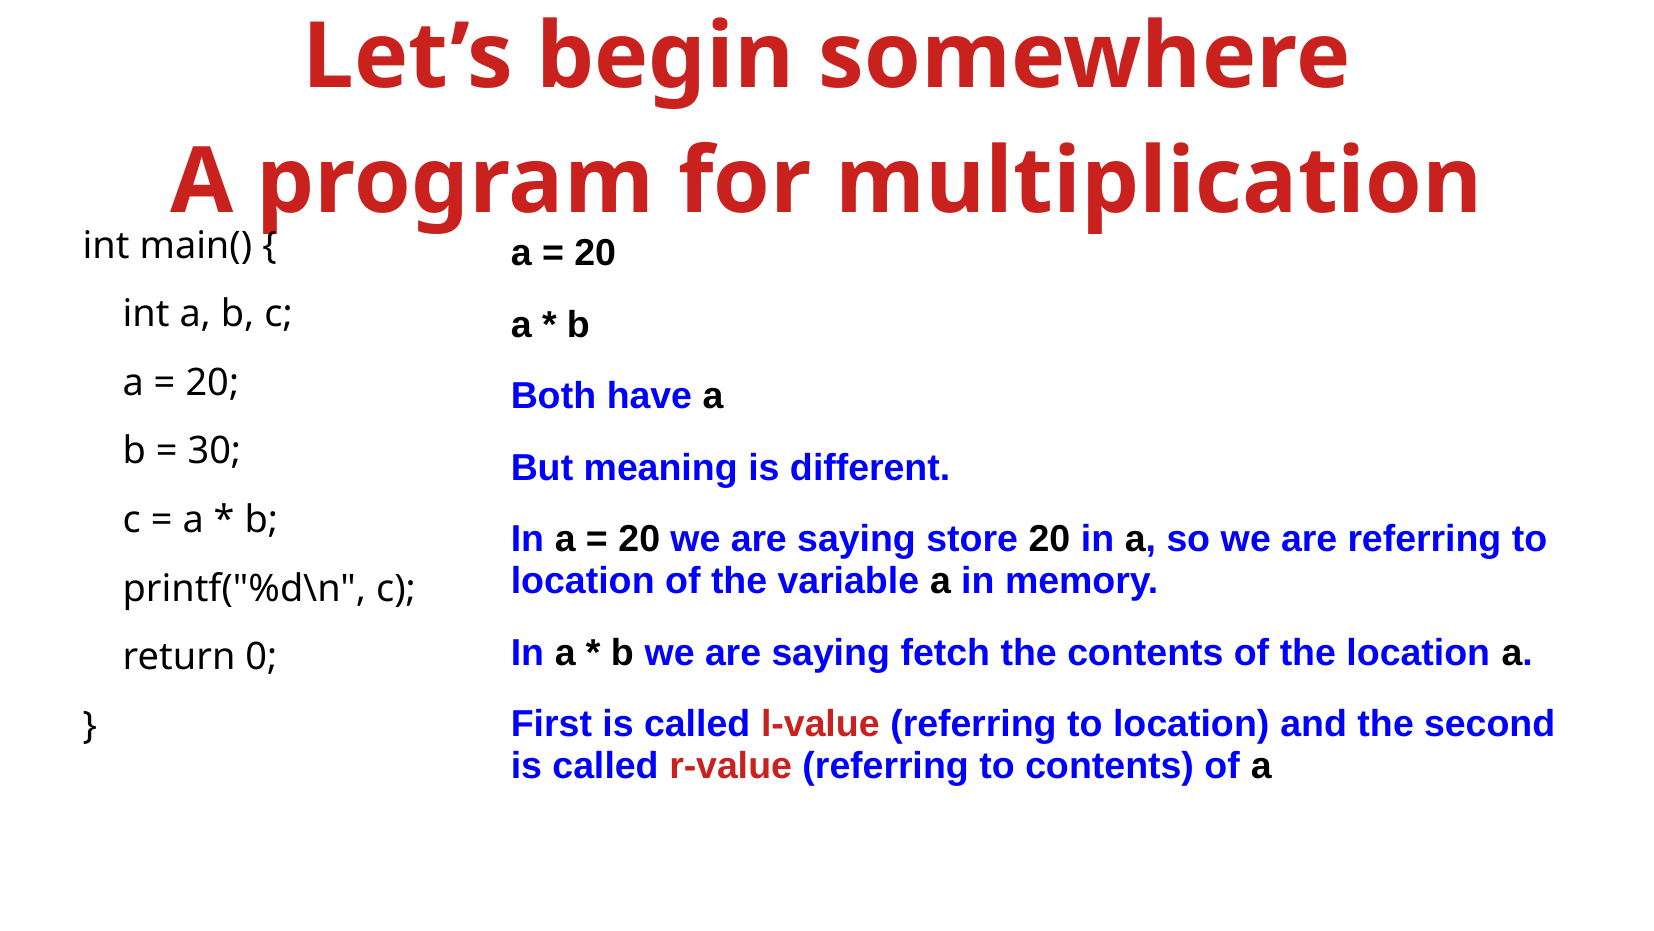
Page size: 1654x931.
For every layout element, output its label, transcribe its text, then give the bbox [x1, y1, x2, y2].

title Let’s begin somewhere A program for multiplication [82, 22, 1571, 207]
list int main() { int a, b, c; a = 20; b = 30; c = a * b; printf("%d\n", c); return 0; } [82, 217, 461, 758]
text_box a = 20 a * b Both have a But meaning is different. In a = 20 we are saying store 20 in a, so we are referring to location of the variable a in memory. In a * b we are saying fetch the contents of the location a. First is called l-value (referring to location) and the second is called r-value (referring to contents) of a [496, 224, 1583, 866]
